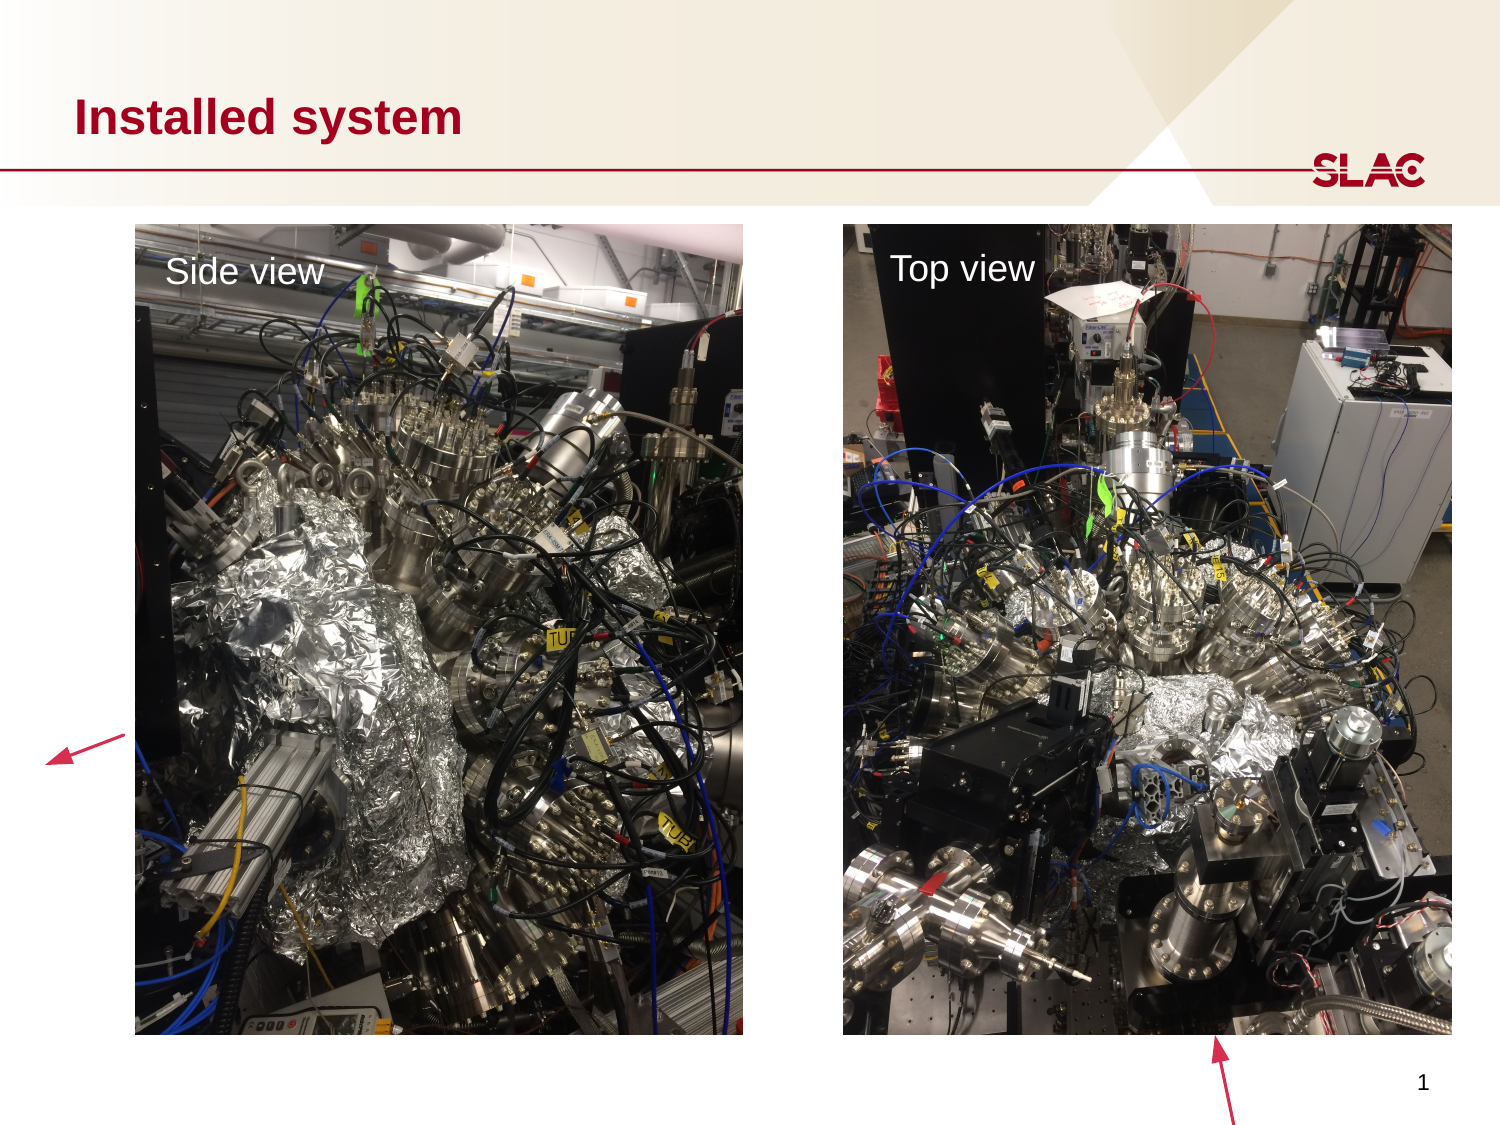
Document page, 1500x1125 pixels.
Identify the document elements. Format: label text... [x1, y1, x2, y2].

picture [135, 224, 743, 1036]
slide_number 9 [1405, 1036, 1458, 1125]
picture [843, 224, 1452, 1036]
text_box Top view [874, 239, 1051, 297]
text_box Side view [150, 243, 340, 300]
title Installed system [74, 21, 1404, 145]
picture [0, 0, 1500, 206]
